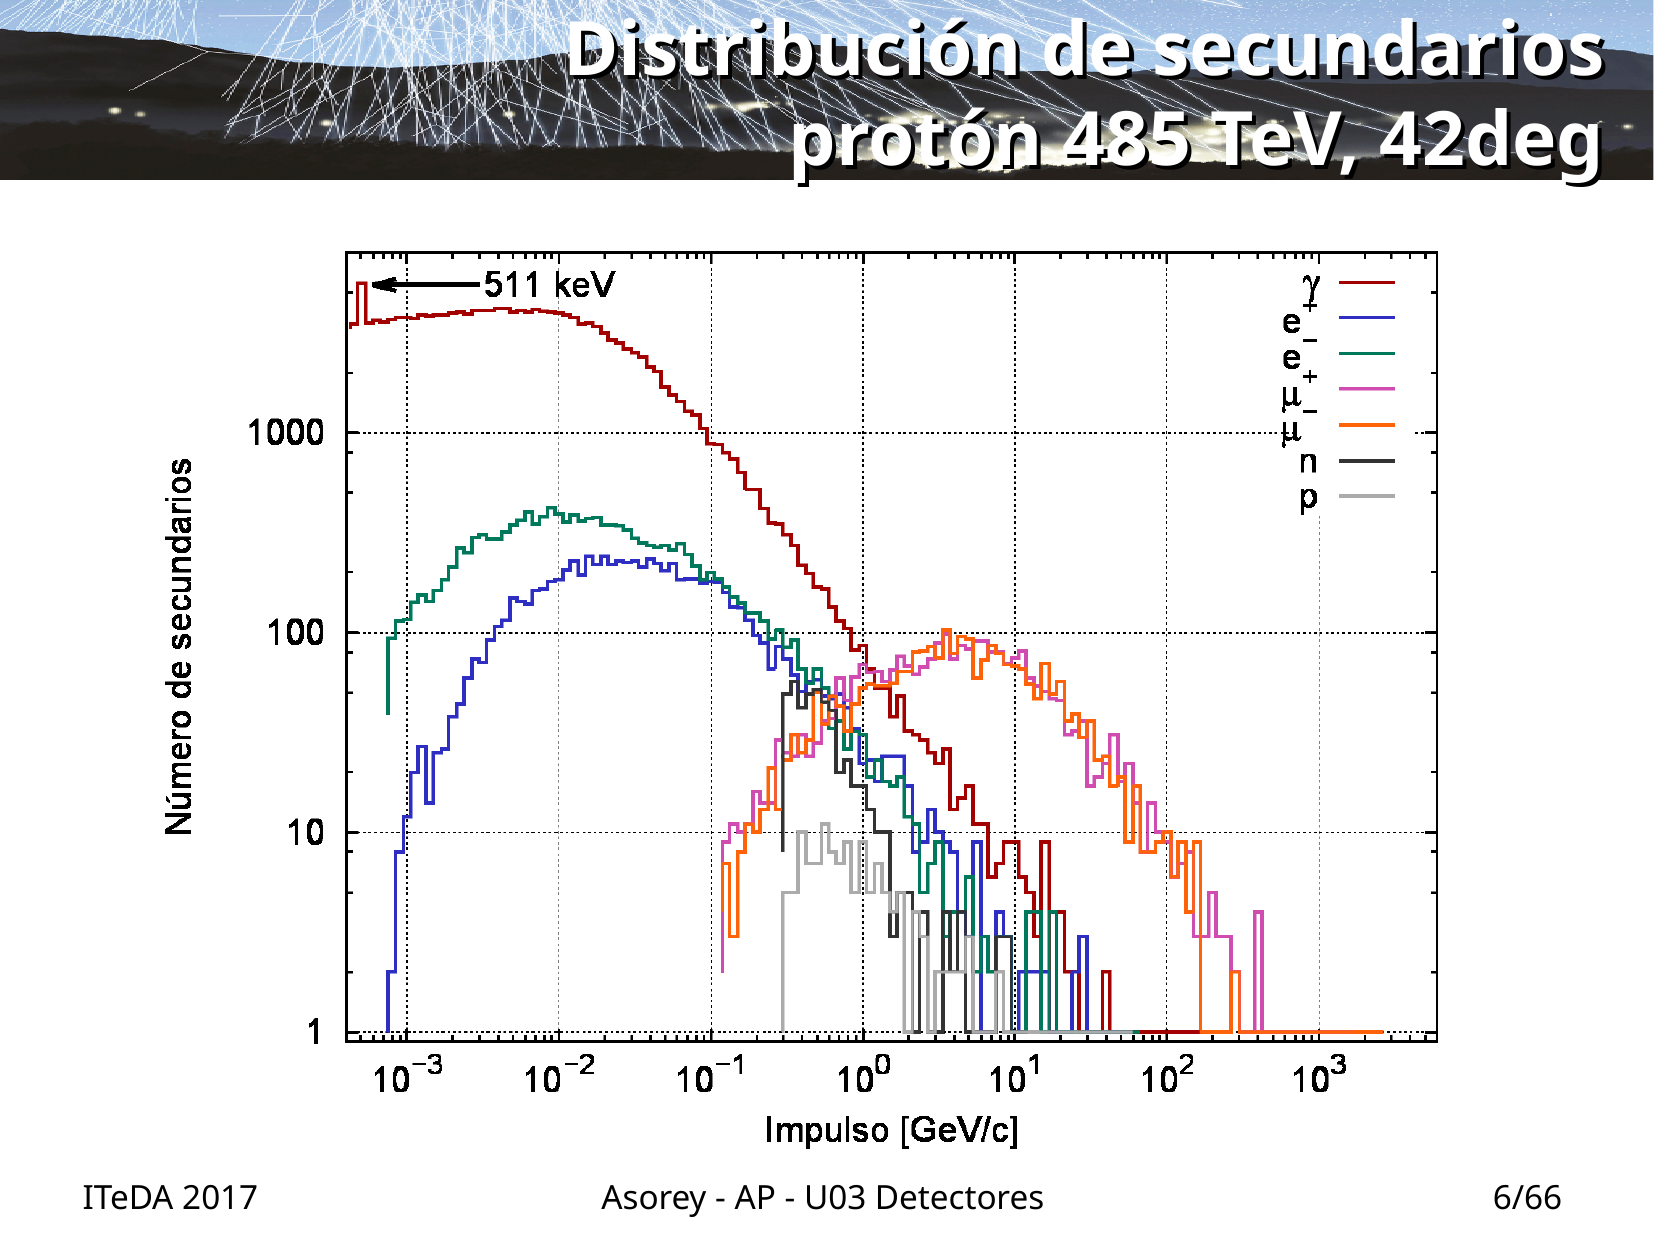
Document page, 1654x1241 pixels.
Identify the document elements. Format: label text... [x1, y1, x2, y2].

title Distribución de secundarios protón 485 TeV, 42deg [45, 15, 1606, 166]
picture [809, 166, 1586, 180]
picture [150, 209, 1501, 1156]
picture [0, 0, 1654, 180]
